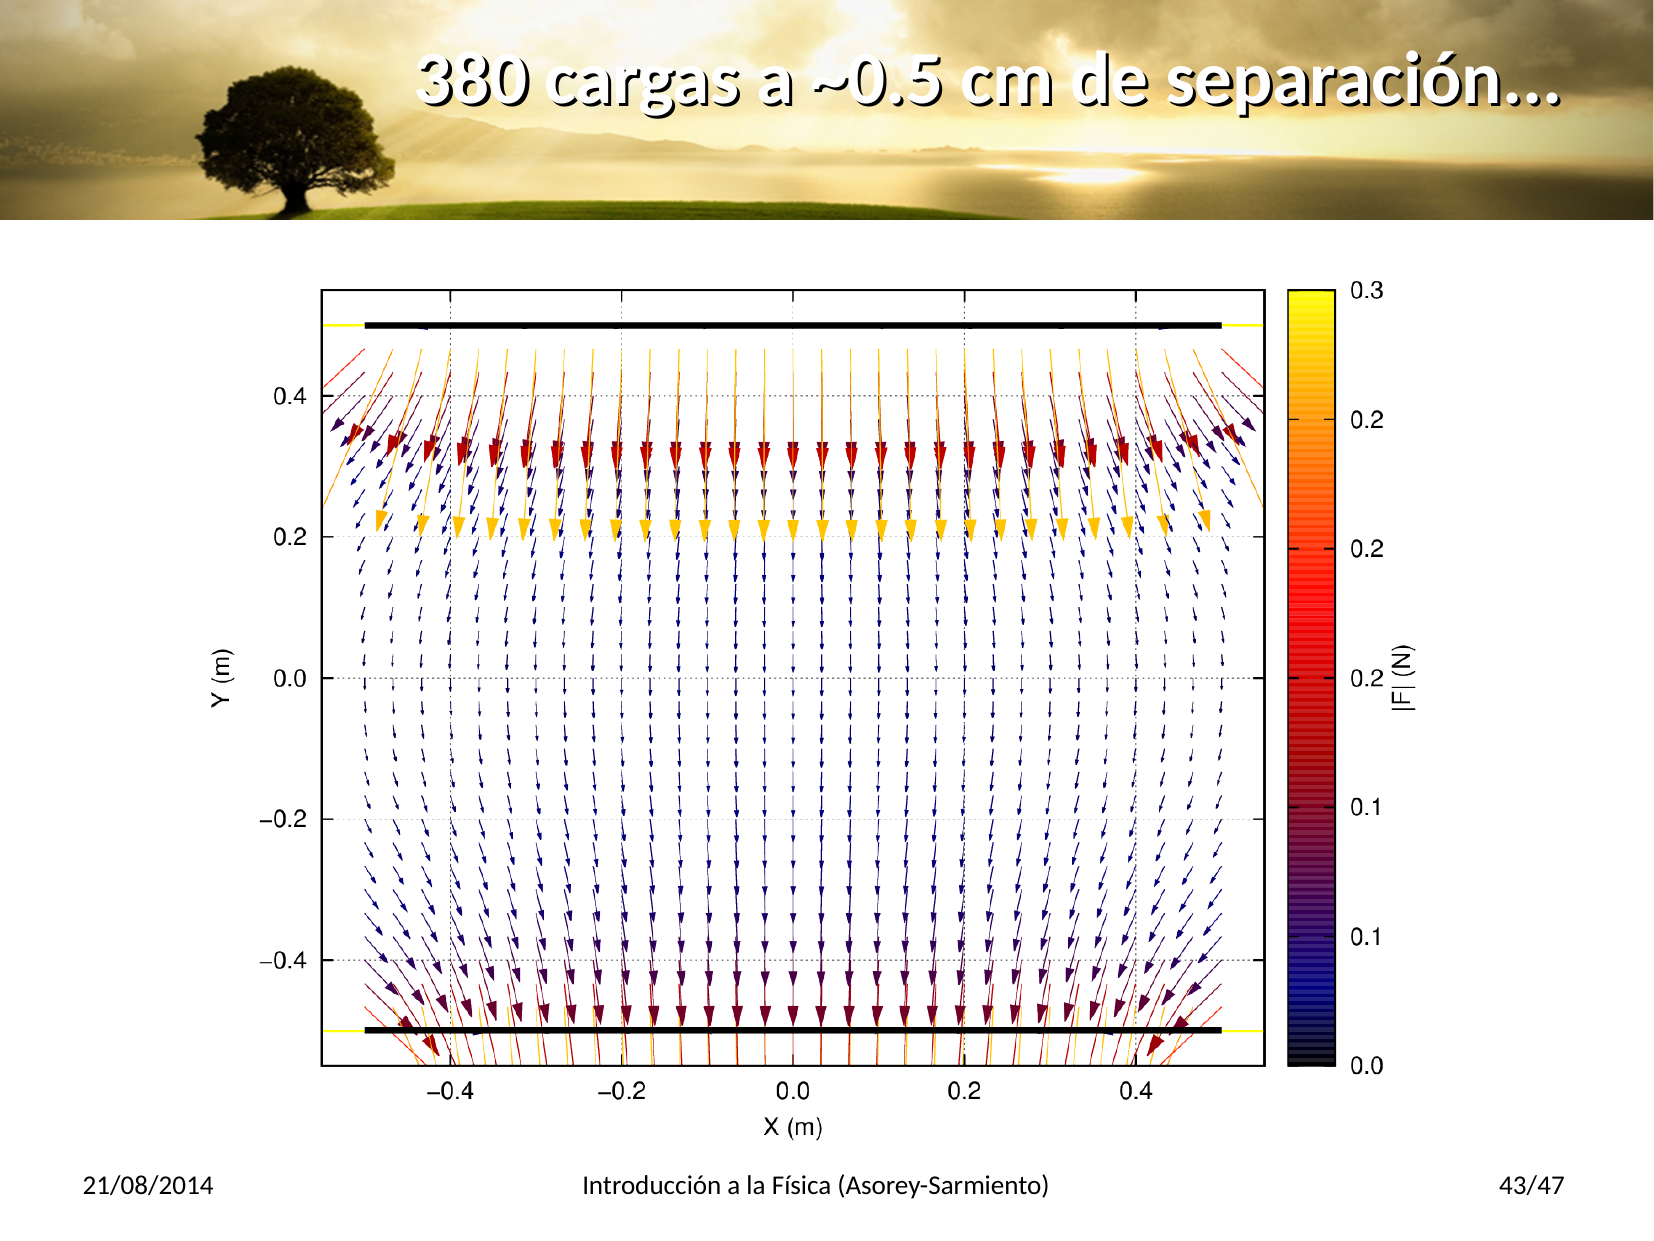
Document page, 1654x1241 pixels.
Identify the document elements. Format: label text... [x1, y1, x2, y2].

title 380 cargas a ~0.5 cm de separación... [75, 19, 1564, 151]
picture [201, 260, 1464, 1144]
picture [0, 0, 1654, 220]
